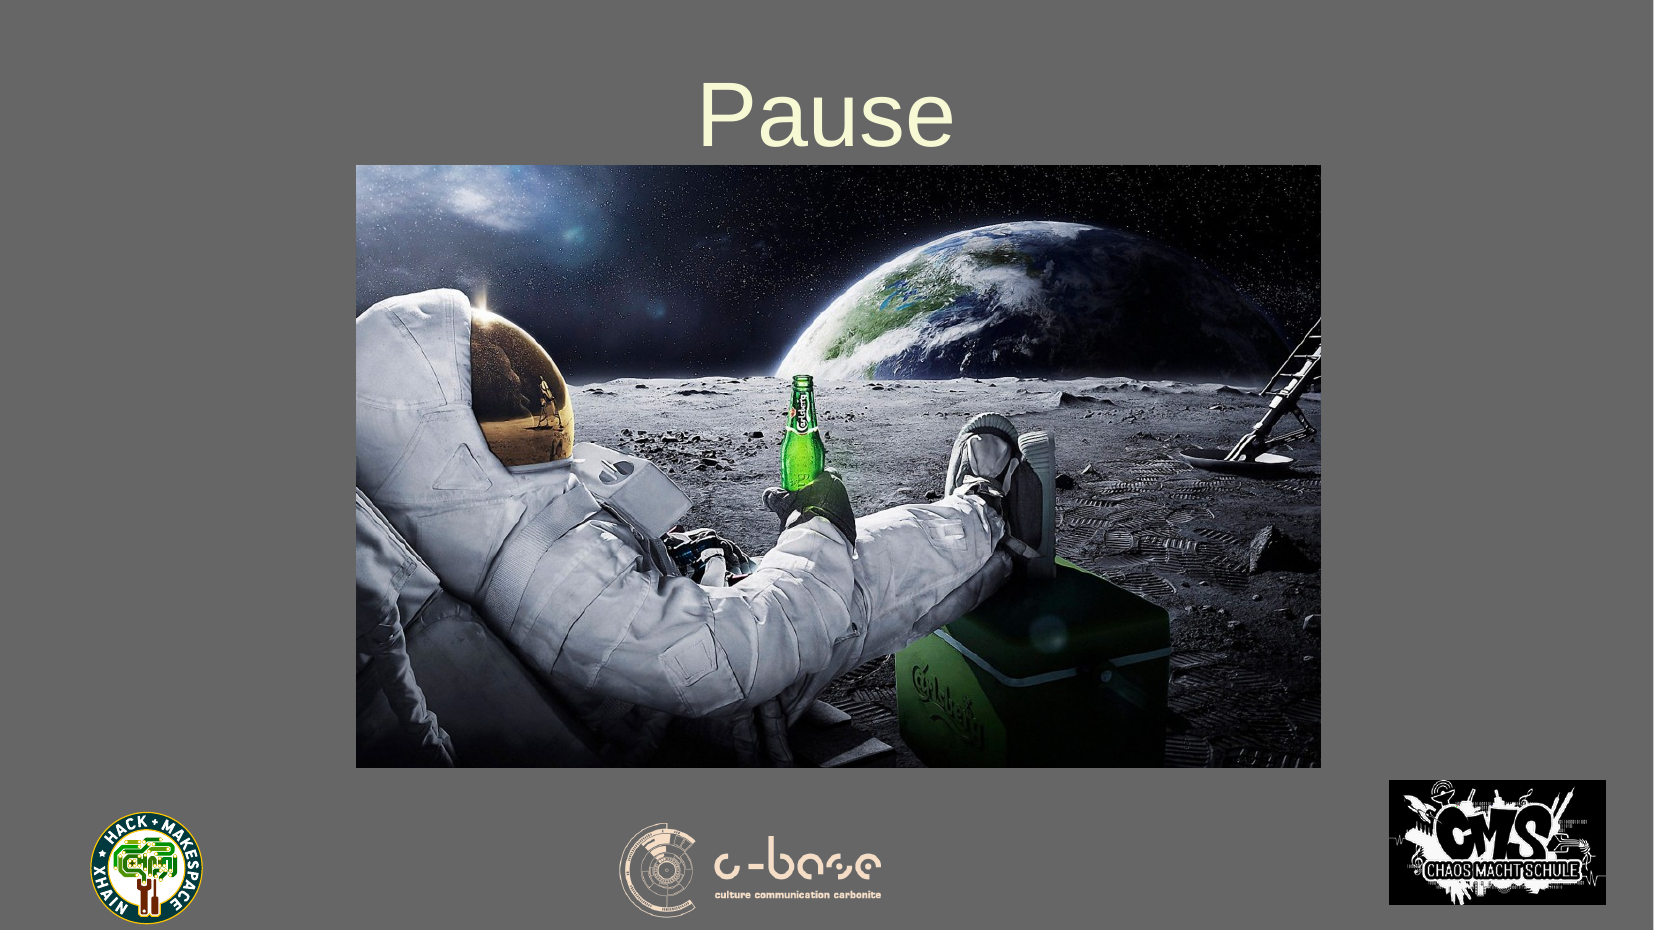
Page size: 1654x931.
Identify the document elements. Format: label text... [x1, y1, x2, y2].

picture [356, 165, 1321, 768]
picture [1389, 780, 1606, 905]
picture [609, 809, 897, 931]
title Pause [82, 37, 1571, 193]
